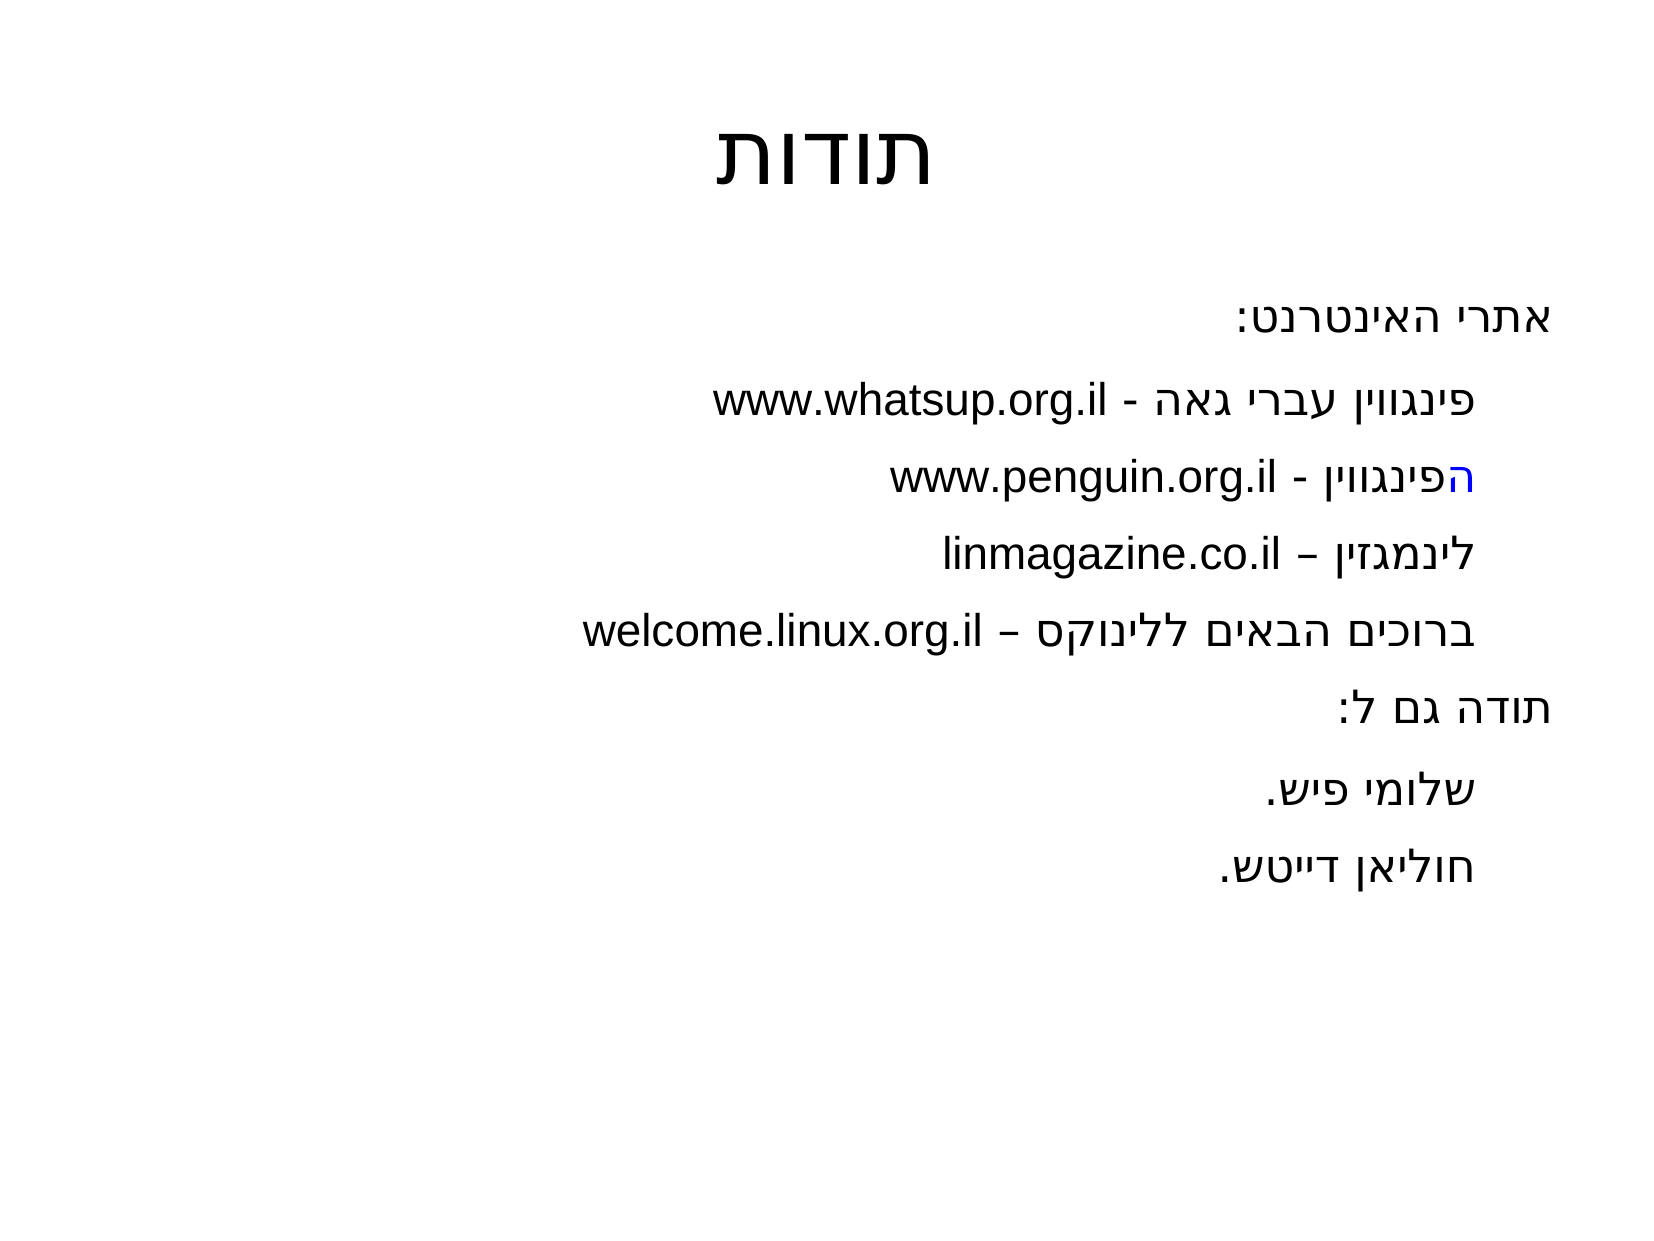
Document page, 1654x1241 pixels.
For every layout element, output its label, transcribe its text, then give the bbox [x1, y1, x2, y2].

title תודות [82, 49, 1571, 257]
list אתרי האינטרנט: פינגווין עברי גאה - www.whatsup.org.il הפינגווין - www.penguin.org.il לינמגזין – linmagazine.co.il ברוכים הבאים ללינוקס – welcome.linux.org.il תודה גם ל: שלומי פיש. חוליאן דייטש. [82, 290, 1571, 1094]
